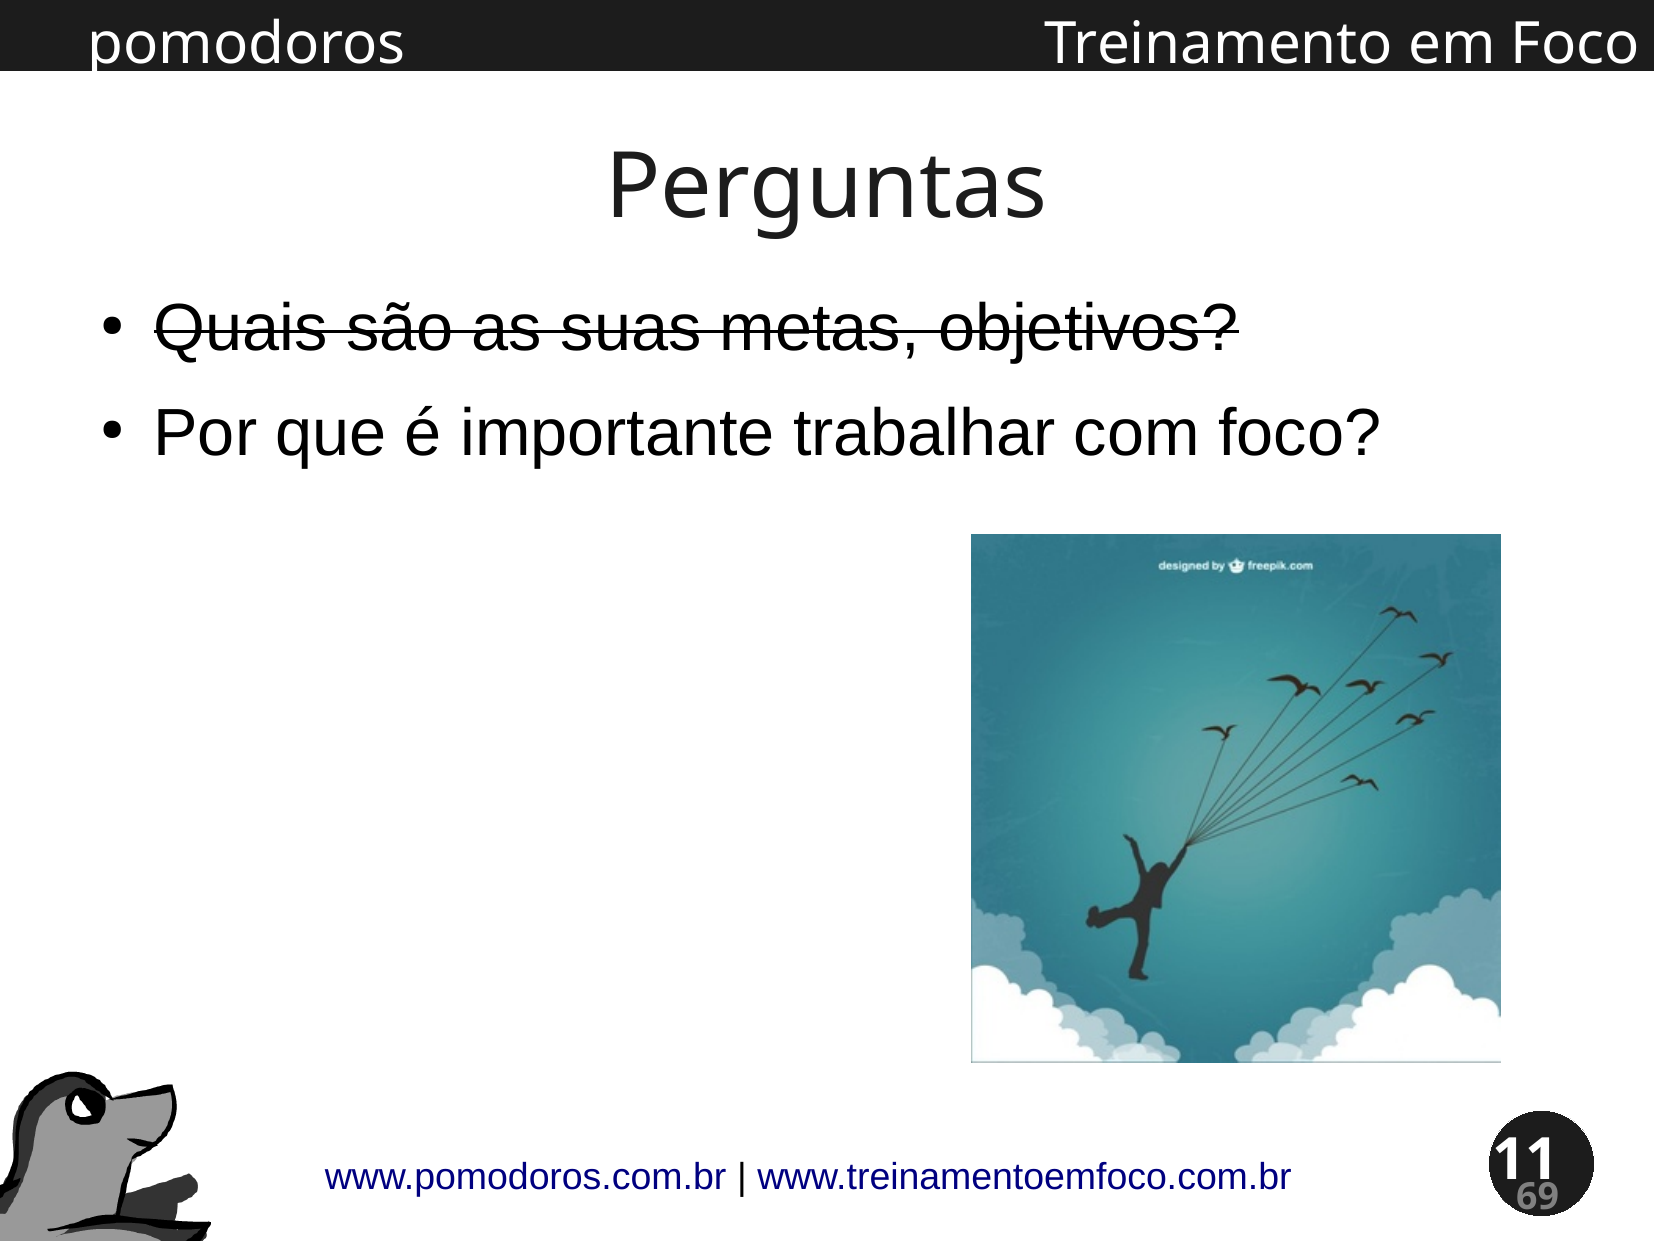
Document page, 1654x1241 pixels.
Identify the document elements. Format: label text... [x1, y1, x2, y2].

list Quais são as suas metas, objetivos? Por que é importante trabalhar com foco? [82, 290, 1571, 1010]
title Perguntas [82, 78, 1571, 287]
picture [0, 1003, 249, 1241]
picture [971, 534, 1501, 1063]
